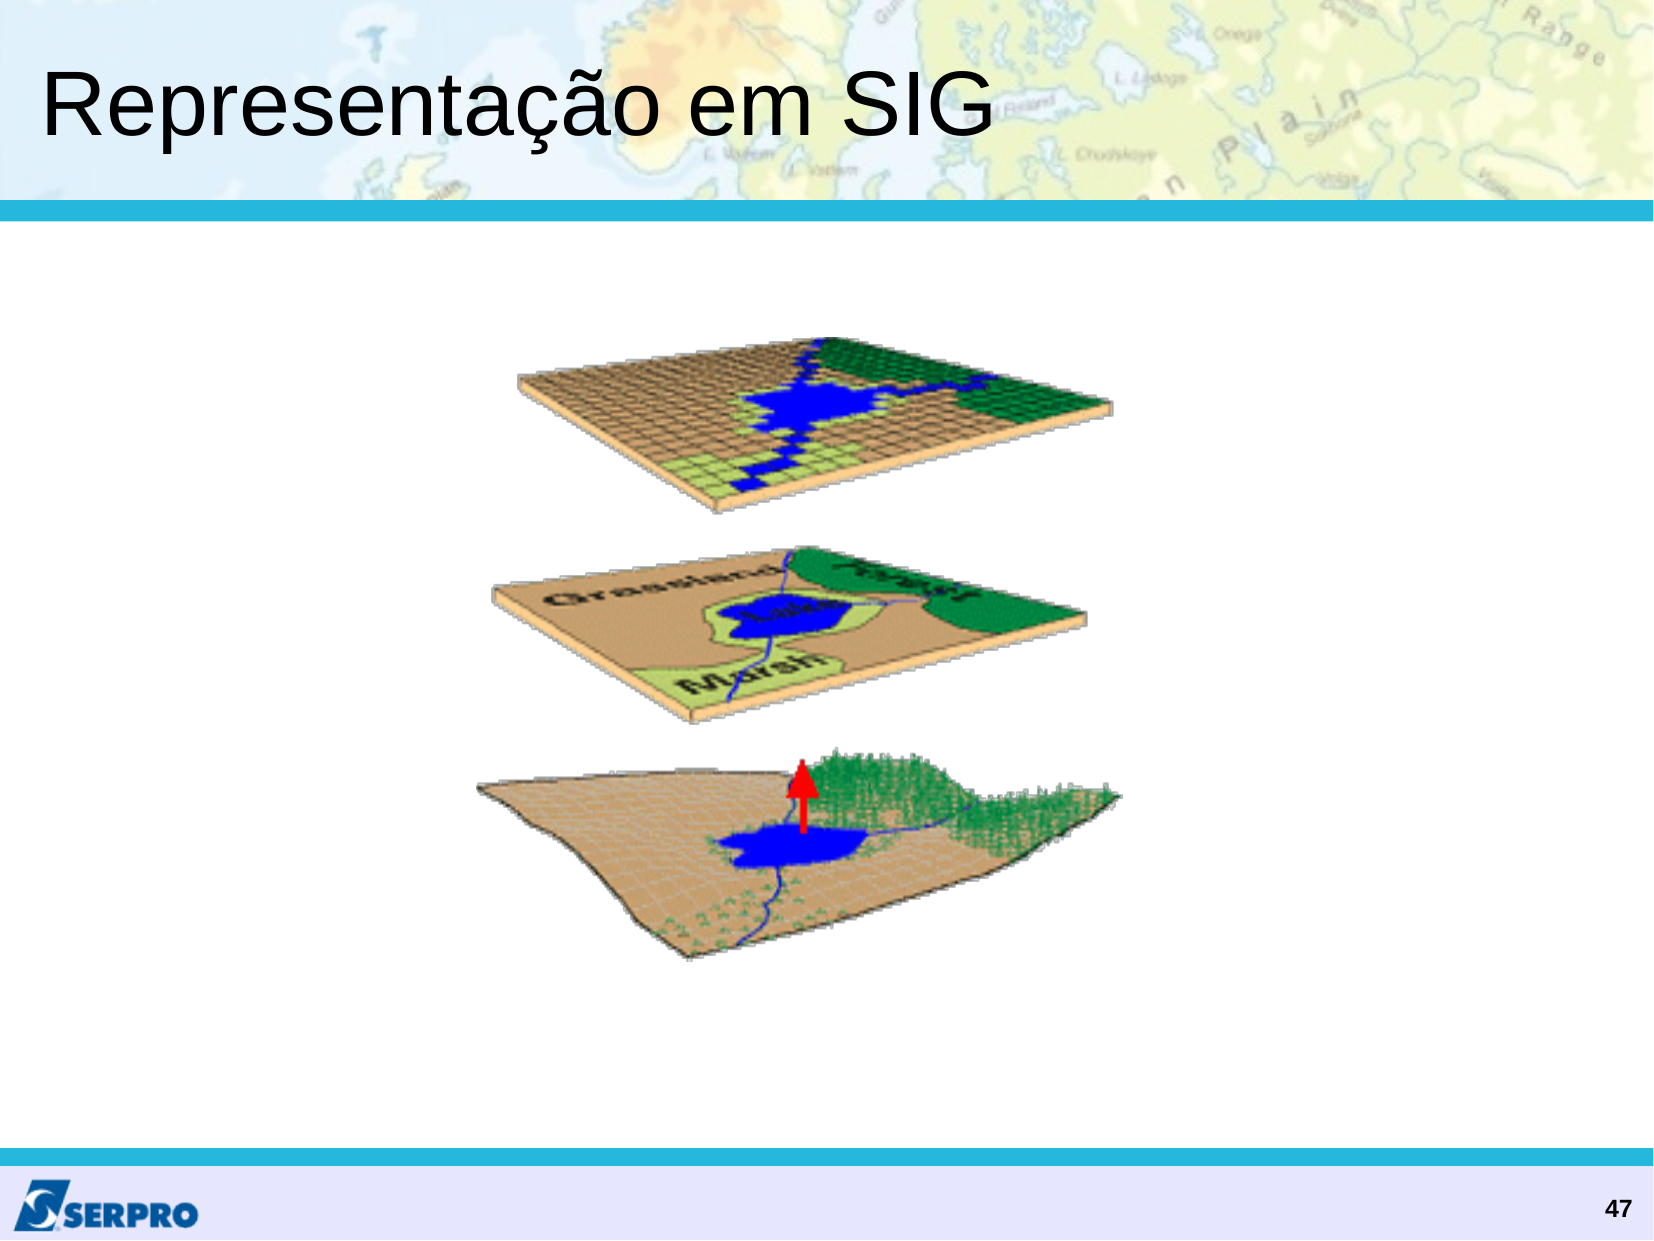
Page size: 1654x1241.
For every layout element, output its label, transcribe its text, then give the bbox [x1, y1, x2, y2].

title Representação em SIG [40, 49, 1614, 159]
picture [10, 1177, 201, 1235]
picture [476, 337, 1123, 962]
